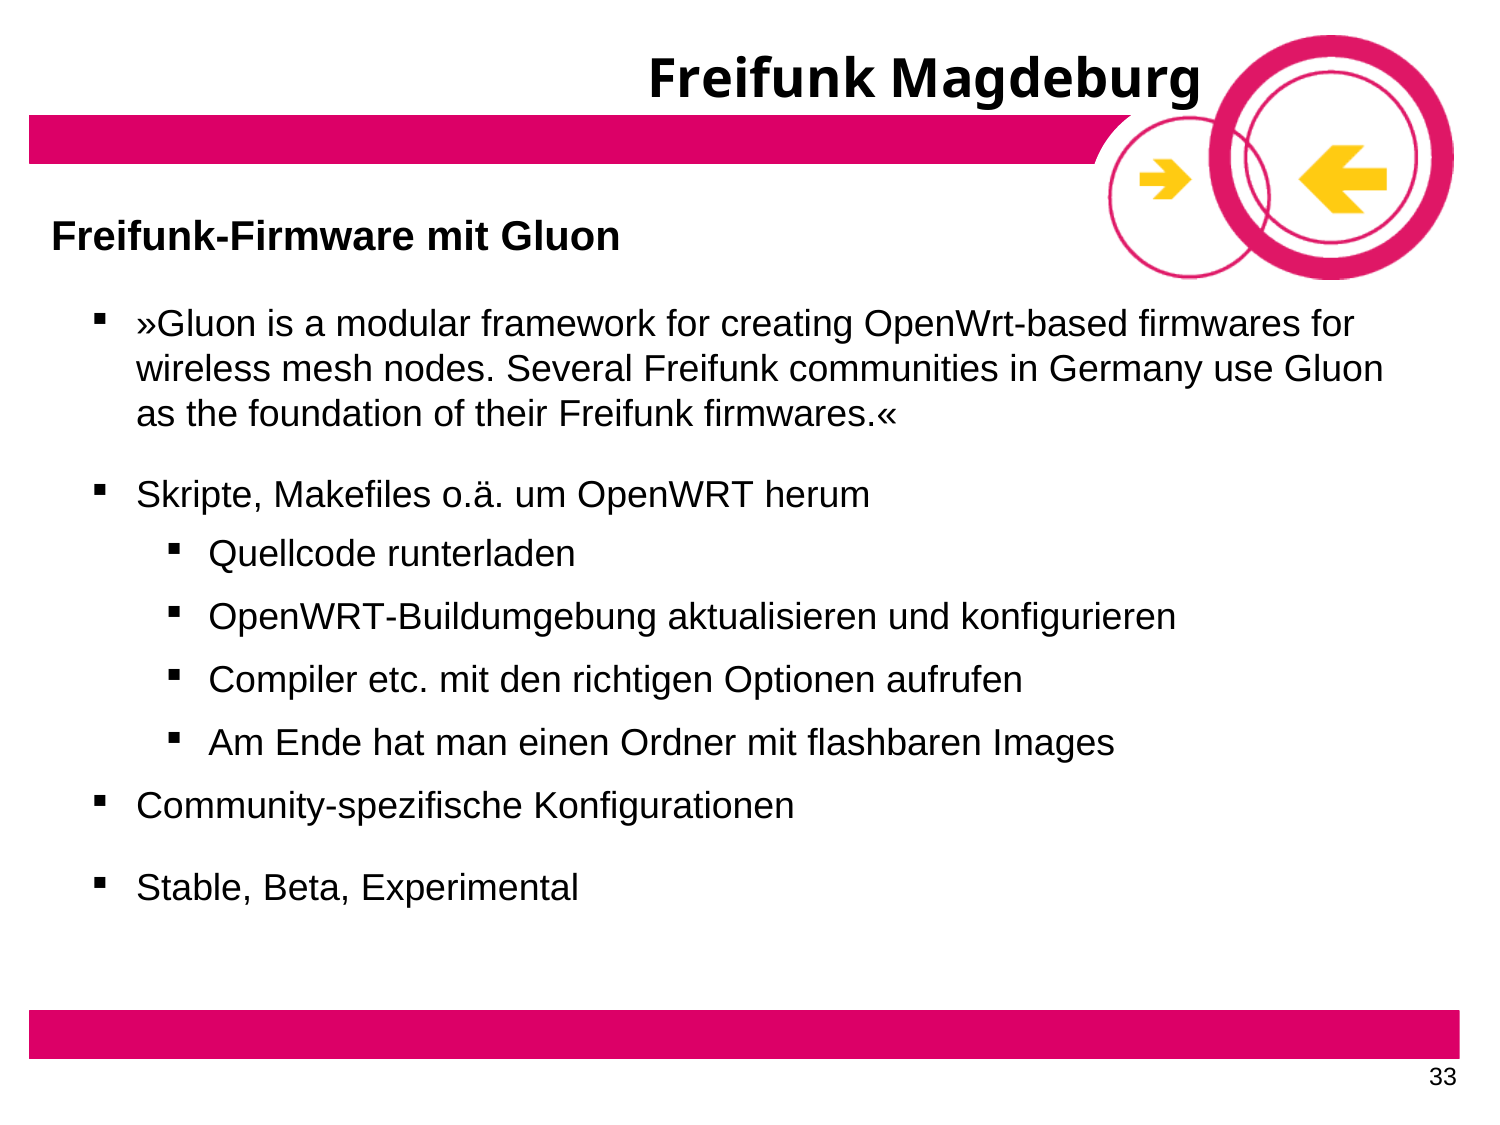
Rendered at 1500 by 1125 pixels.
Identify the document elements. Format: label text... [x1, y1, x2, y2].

text_box Freifunk-Firmware mit Gluon [51, 209, 1044, 289]
text_box »Gluon is a modular framework for creating OpenWrt-based firmwares for wireless mesh nodes. Several Freifunk communities in Germany use Gluon as the foundation of their Freifunk firmwares.« Skripte, Makefiles o.ä. um OpenWRT herum Quellcode runterladen OpenWRT-Buildumgebung aktualisieren und konfigurieren Compiler etc. mit den richtigen Optionen aufrufen Am Ende hat man einen Ordner mit flashbaren Images Community-spezifische Konfigurationen Stable, Beta, Experimental [61, 299, 1438, 997]
picture [1107, 35, 1454, 280]
